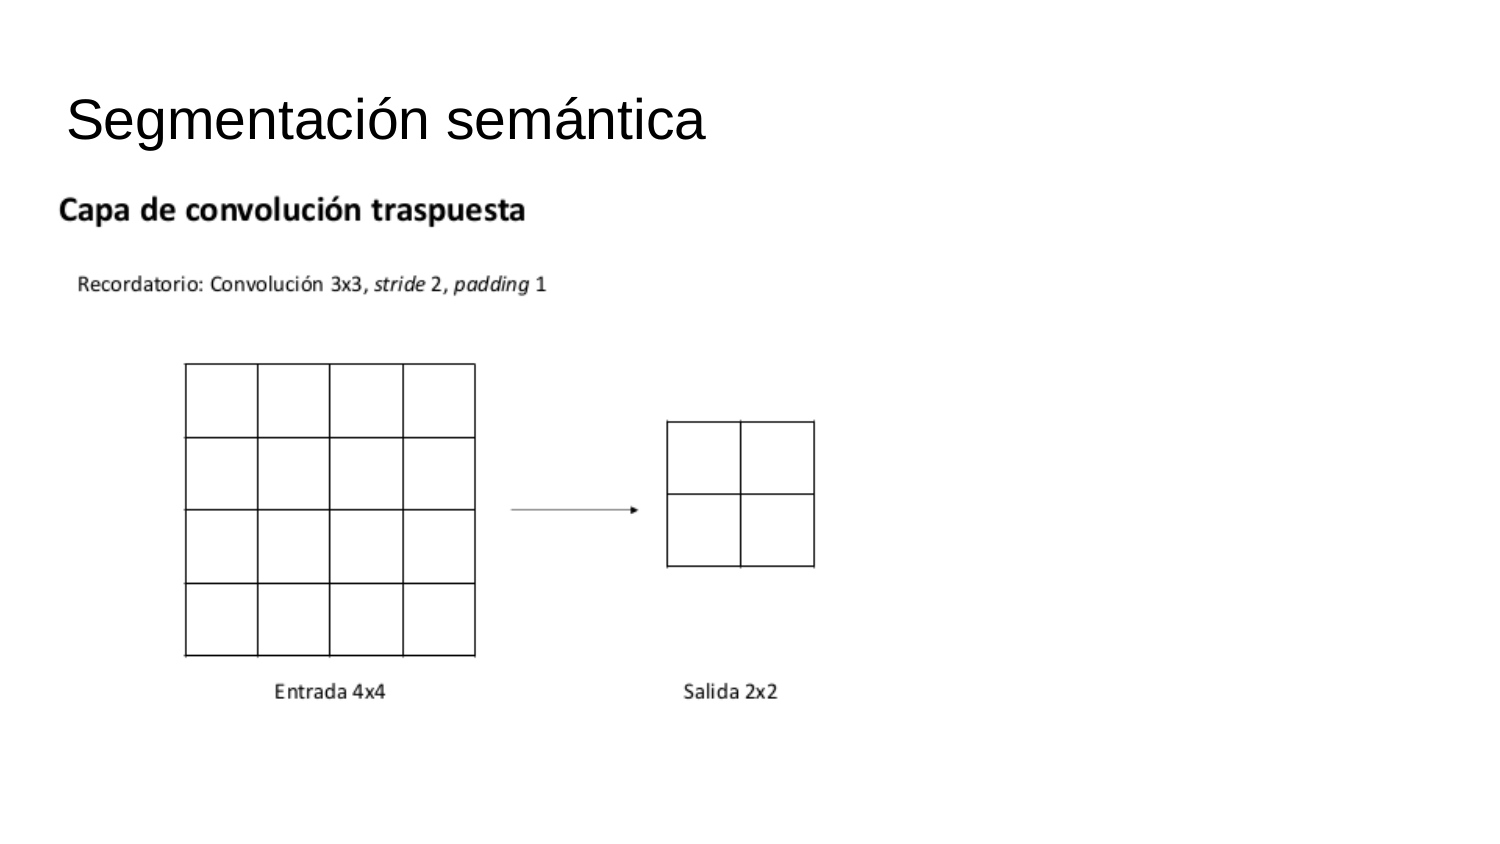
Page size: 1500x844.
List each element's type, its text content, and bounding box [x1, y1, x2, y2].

picture [51, 188, 848, 713]
title Segmentación semántica [51, 72, 1449, 167]
